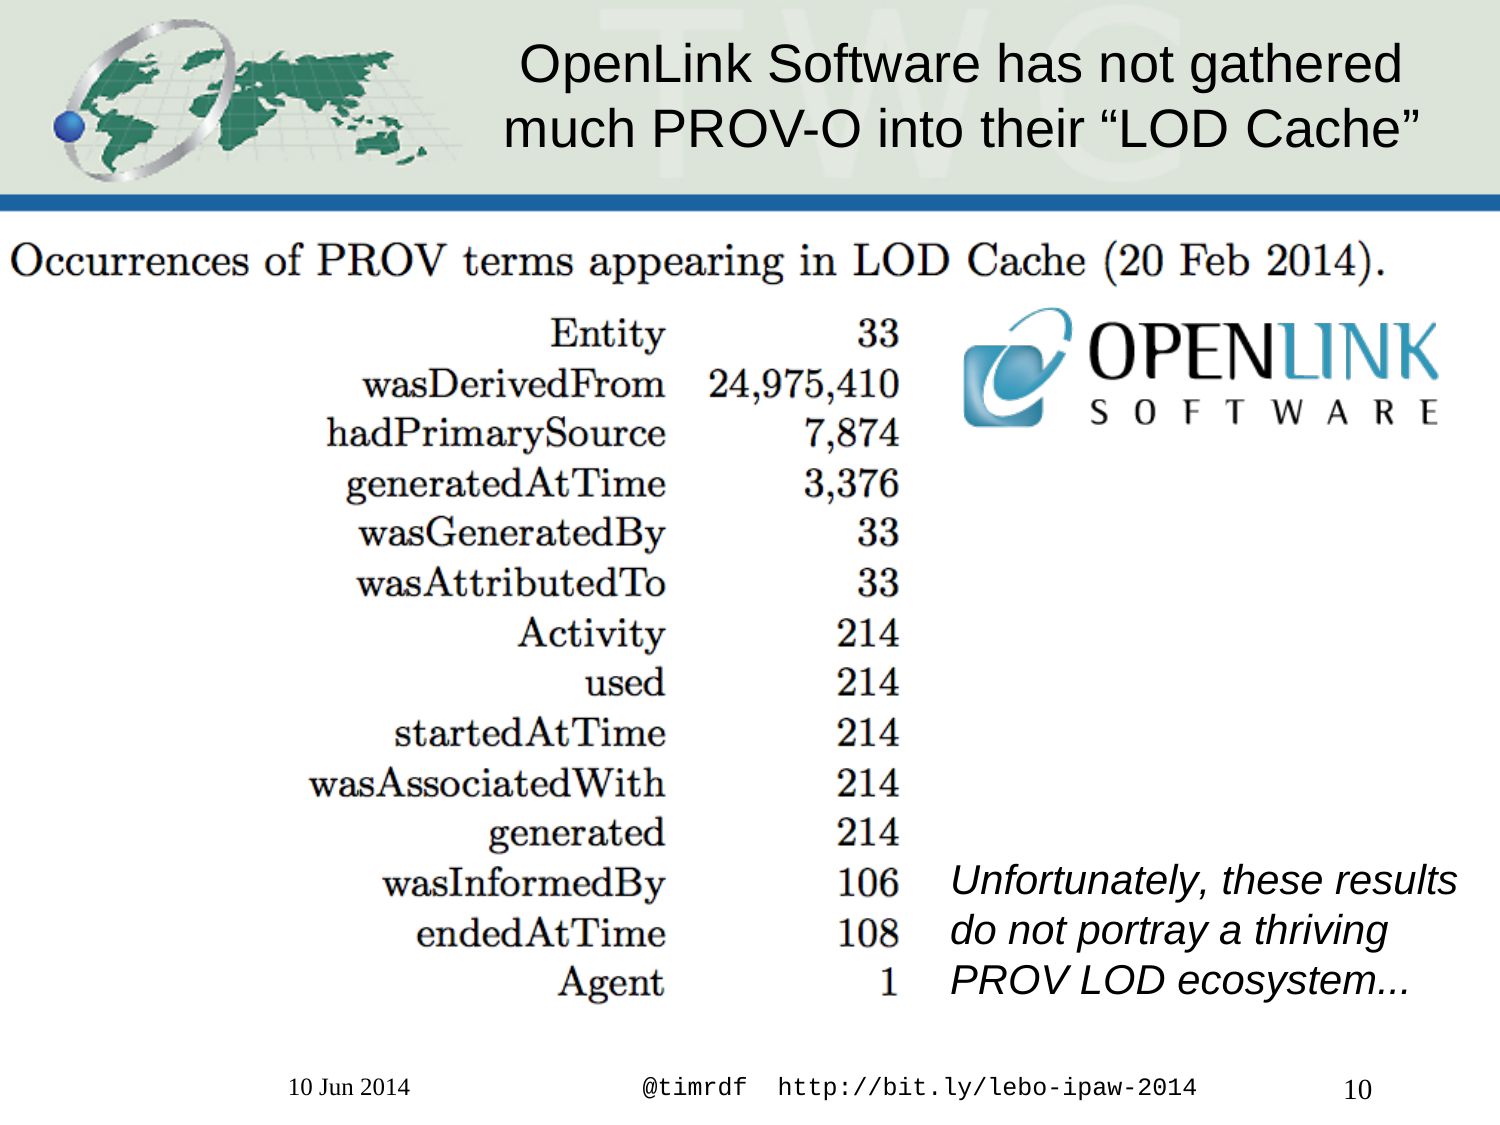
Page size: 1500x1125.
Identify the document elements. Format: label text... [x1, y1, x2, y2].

picture [0, 0, 1500, 212]
title OpenLink Software has not gathered much PROV-O into their “LOD Cache” [424, 0, 1500, 188]
text_box Unfortunately, these results do not portray a thriving PROV LOD ecosystem... [935, 845, 1500, 1011]
picture [0, 222, 1439, 1018]
